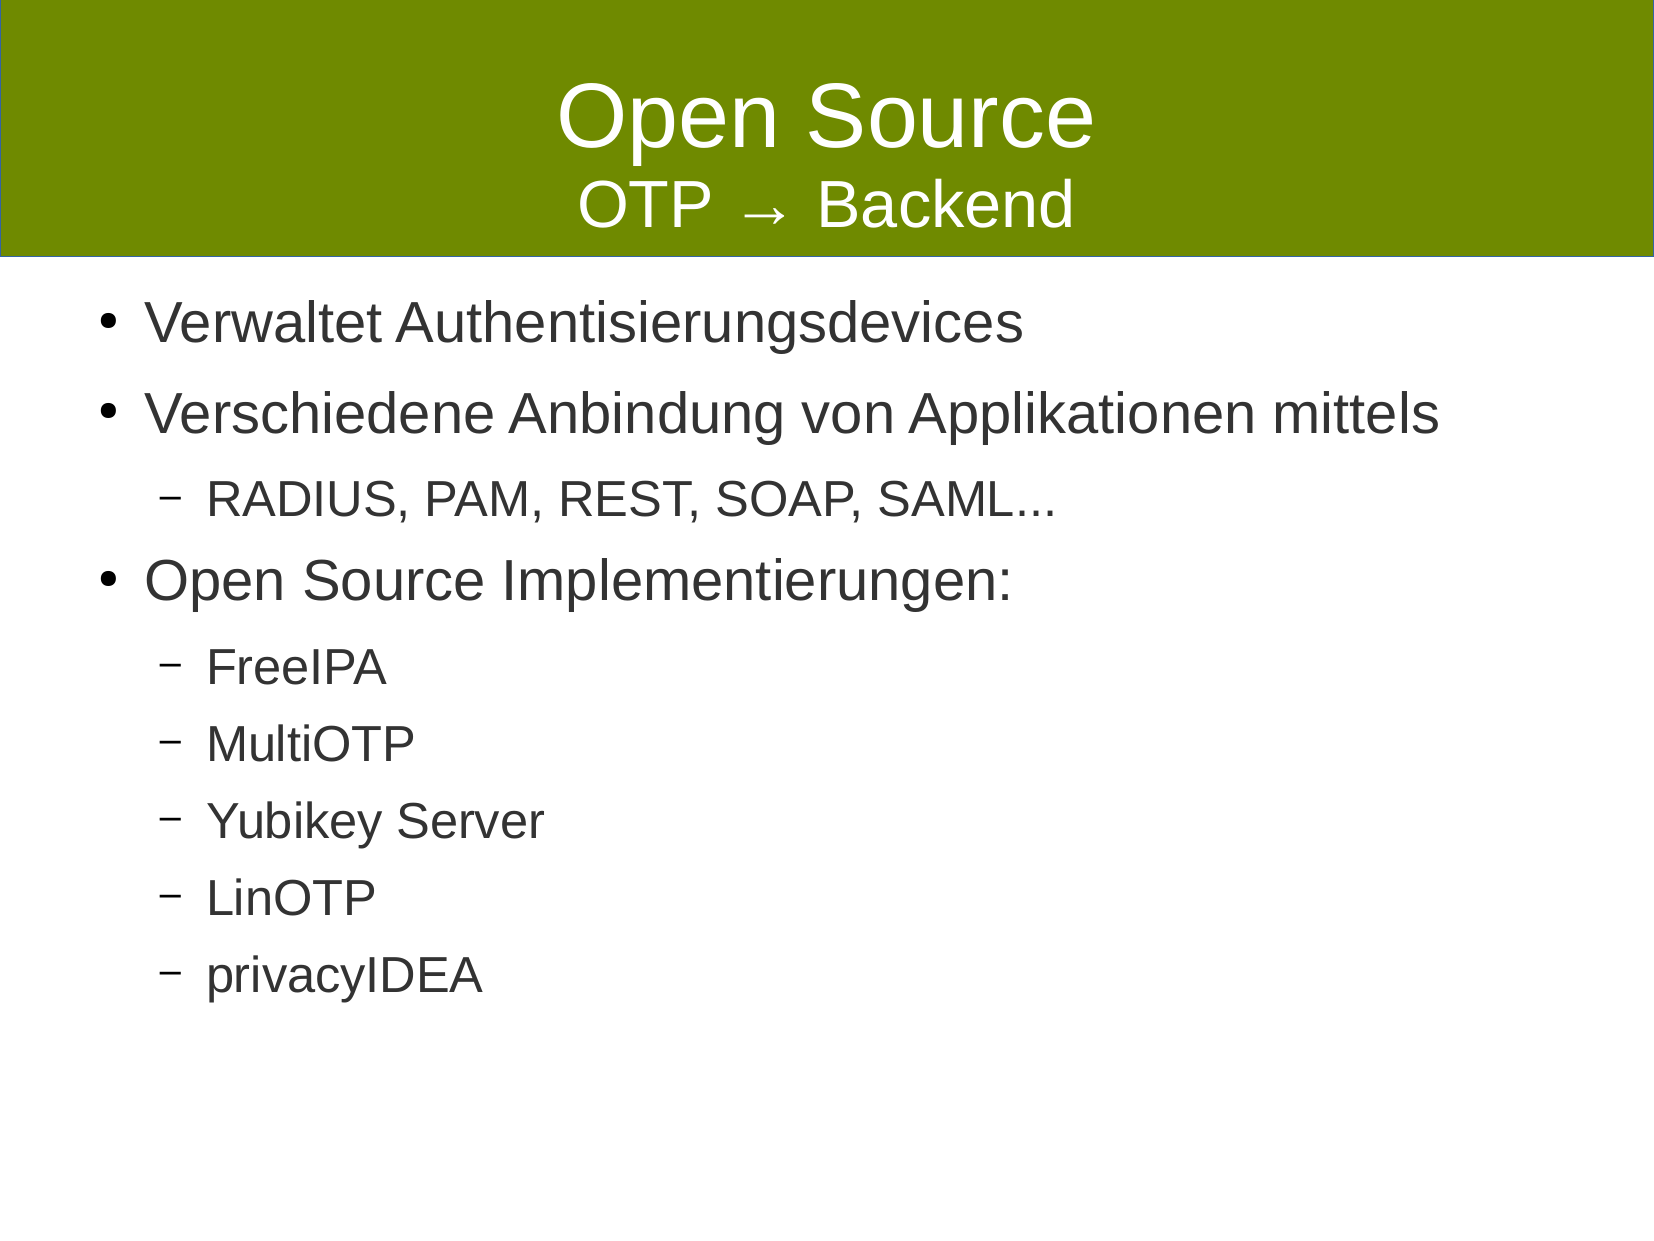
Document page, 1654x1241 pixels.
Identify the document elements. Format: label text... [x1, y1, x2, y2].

list Verwaltet Authentisierungsdevices Verschiedene Anbindung von Applikationen mittels RADIUS, PAM, REST, SOAP, SAML... Open Source Implementierungen: FreeIPA MultiOTP Yubikey Server LinOTP privacyIDEA [82, 290, 1571, 1010]
title Open Source OTP → Backend [82, 49, 1571, 257]
